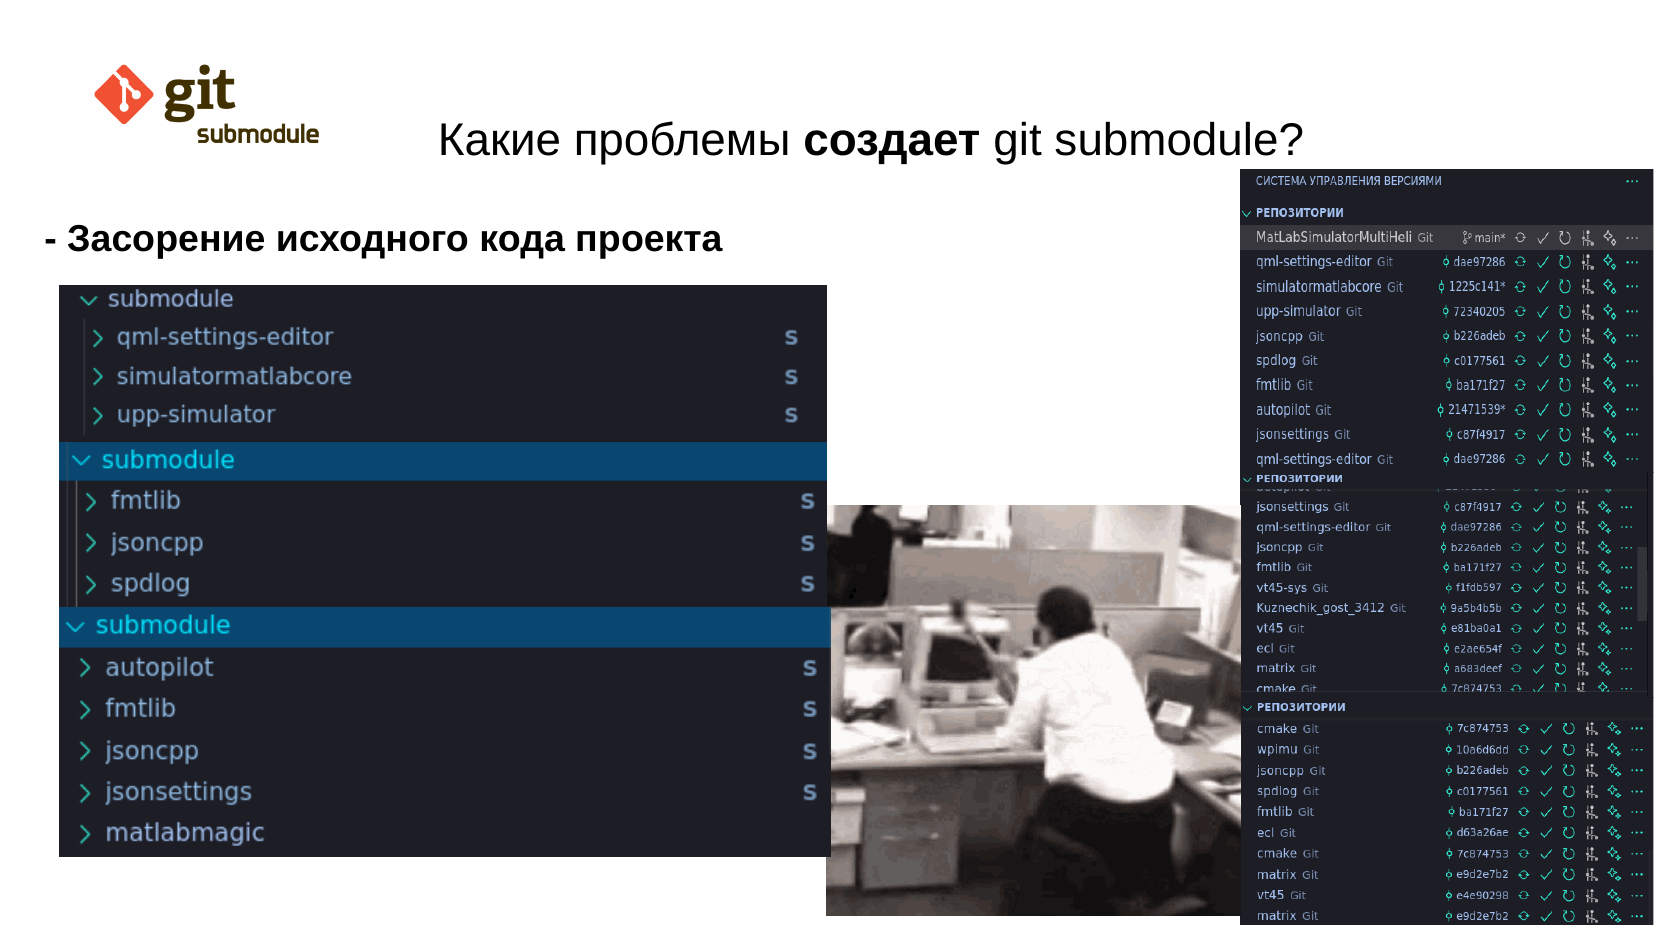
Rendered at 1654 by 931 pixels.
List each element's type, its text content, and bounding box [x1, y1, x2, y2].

picture [59, 169, 1654, 925]
picture [59, 27, 355, 178]
text_box - Засорение исходного кода проекта [29, 210, 1240, 339]
title Какие проблемы создает git submodule? [324, 88, 1418, 192]
